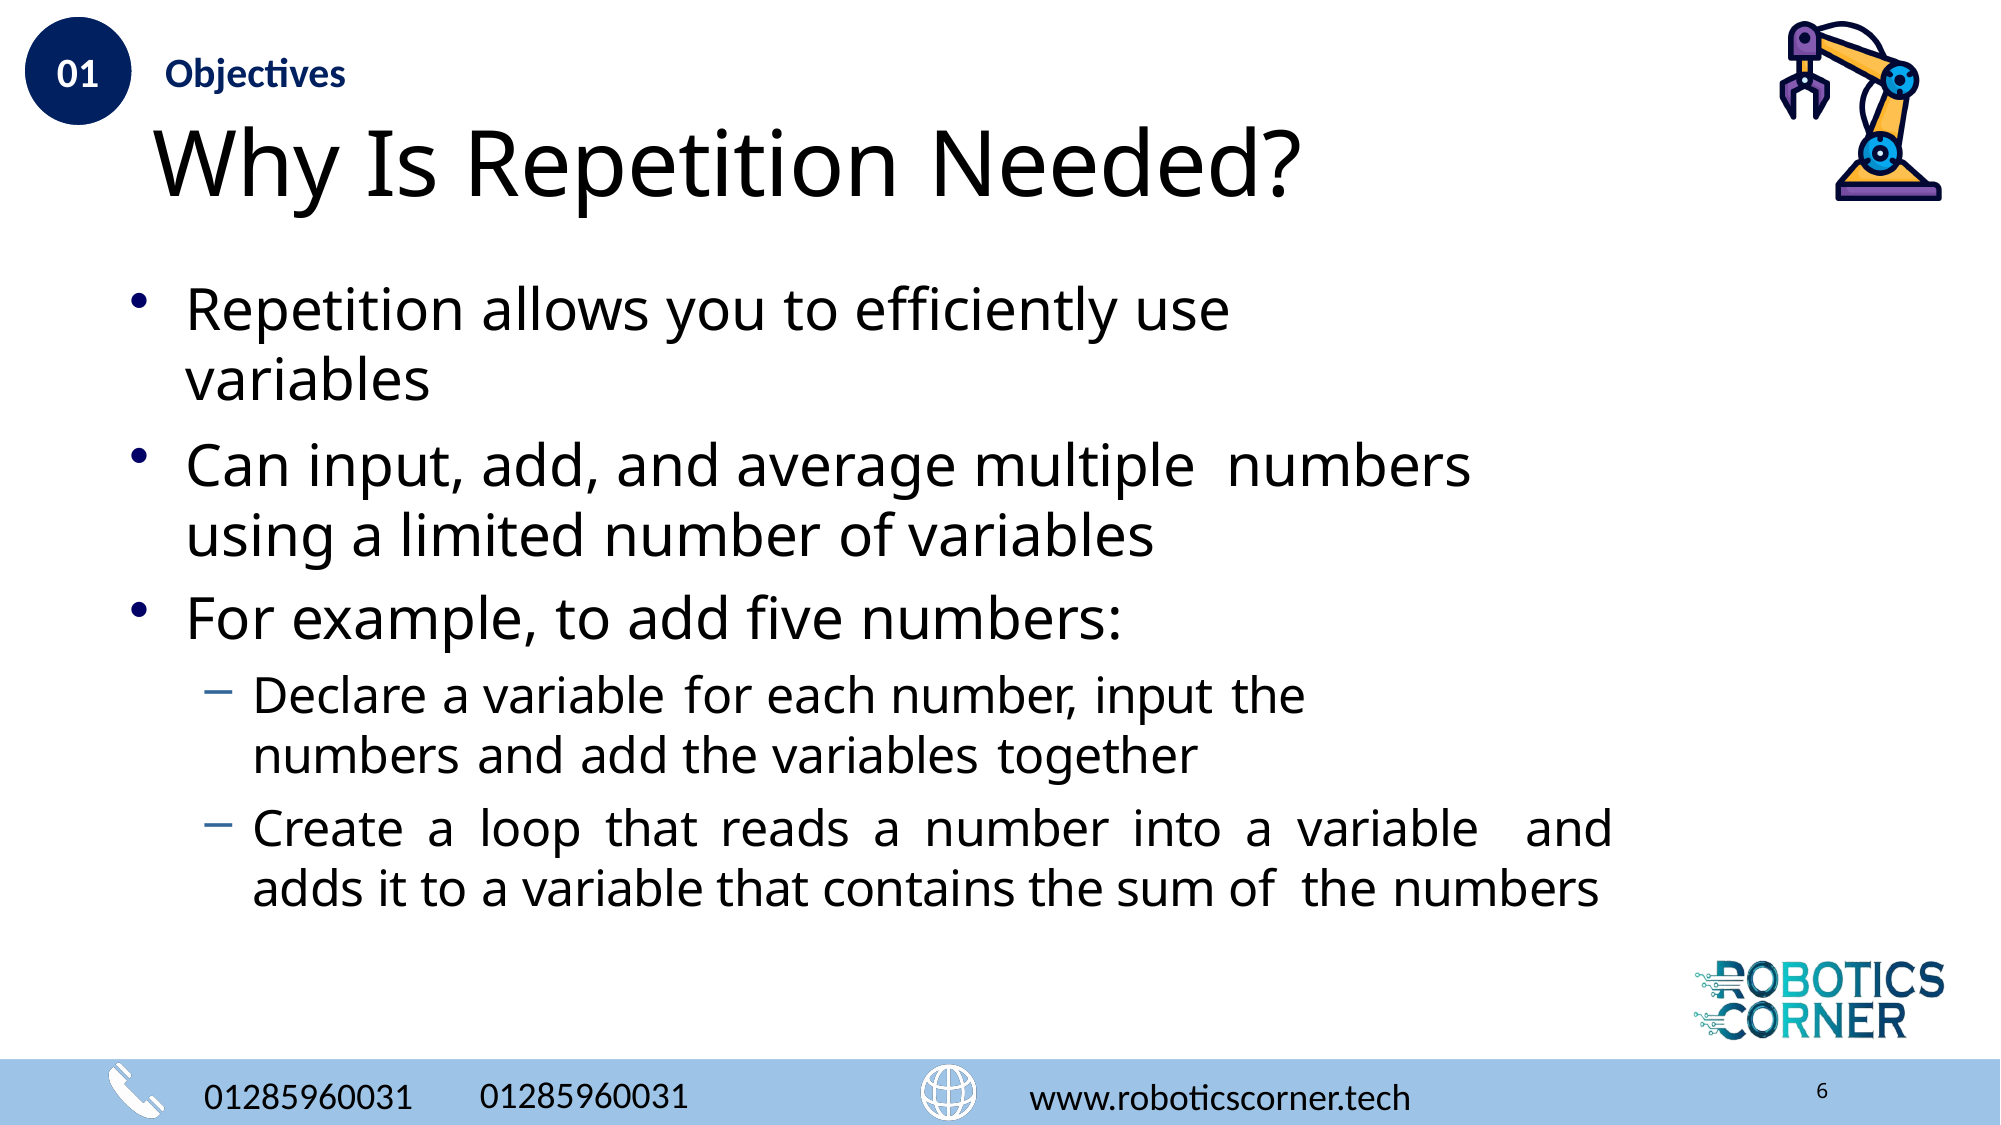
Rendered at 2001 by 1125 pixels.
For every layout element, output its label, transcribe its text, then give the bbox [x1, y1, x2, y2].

text_box Repetition allows you to efficiently use variables Can input, add, and average multiple numbers using a limited number of variables For example, to add five numbers: Declare a variable for each number, input the numbers and add the variables together Create a loop that reads a number into a variable and adds it to a variable that contains the sum of the numbers [127, 270, 1615, 917]
text_box [0, 1059, 915, 1125]
text_box 01285960031 [465, 1063, 811, 1124]
text_box [1846, 1059, 2000, 1125]
picture [1846, 859, 1953, 1059]
text_box <number> [1810, 765, 1846, 1125]
title Why Is Repetition Needed? [150, 47, 1621, 271]
picture [103, 1057, 170, 1124]
text_box [981, 1059, 1810, 1125]
text_box Objectives [150, 38, 622, 103]
picture [1680, 859, 1810, 1059]
picture [915, 1059, 981, 1125]
picture [1771, 21, 1950, 201]
text_box 01285960031 [189, 1064, 495, 1125]
text_box 01 [22, 14, 134, 128]
text_box www.roboticscorner.tech [1014, 1065, 1531, 1125]
